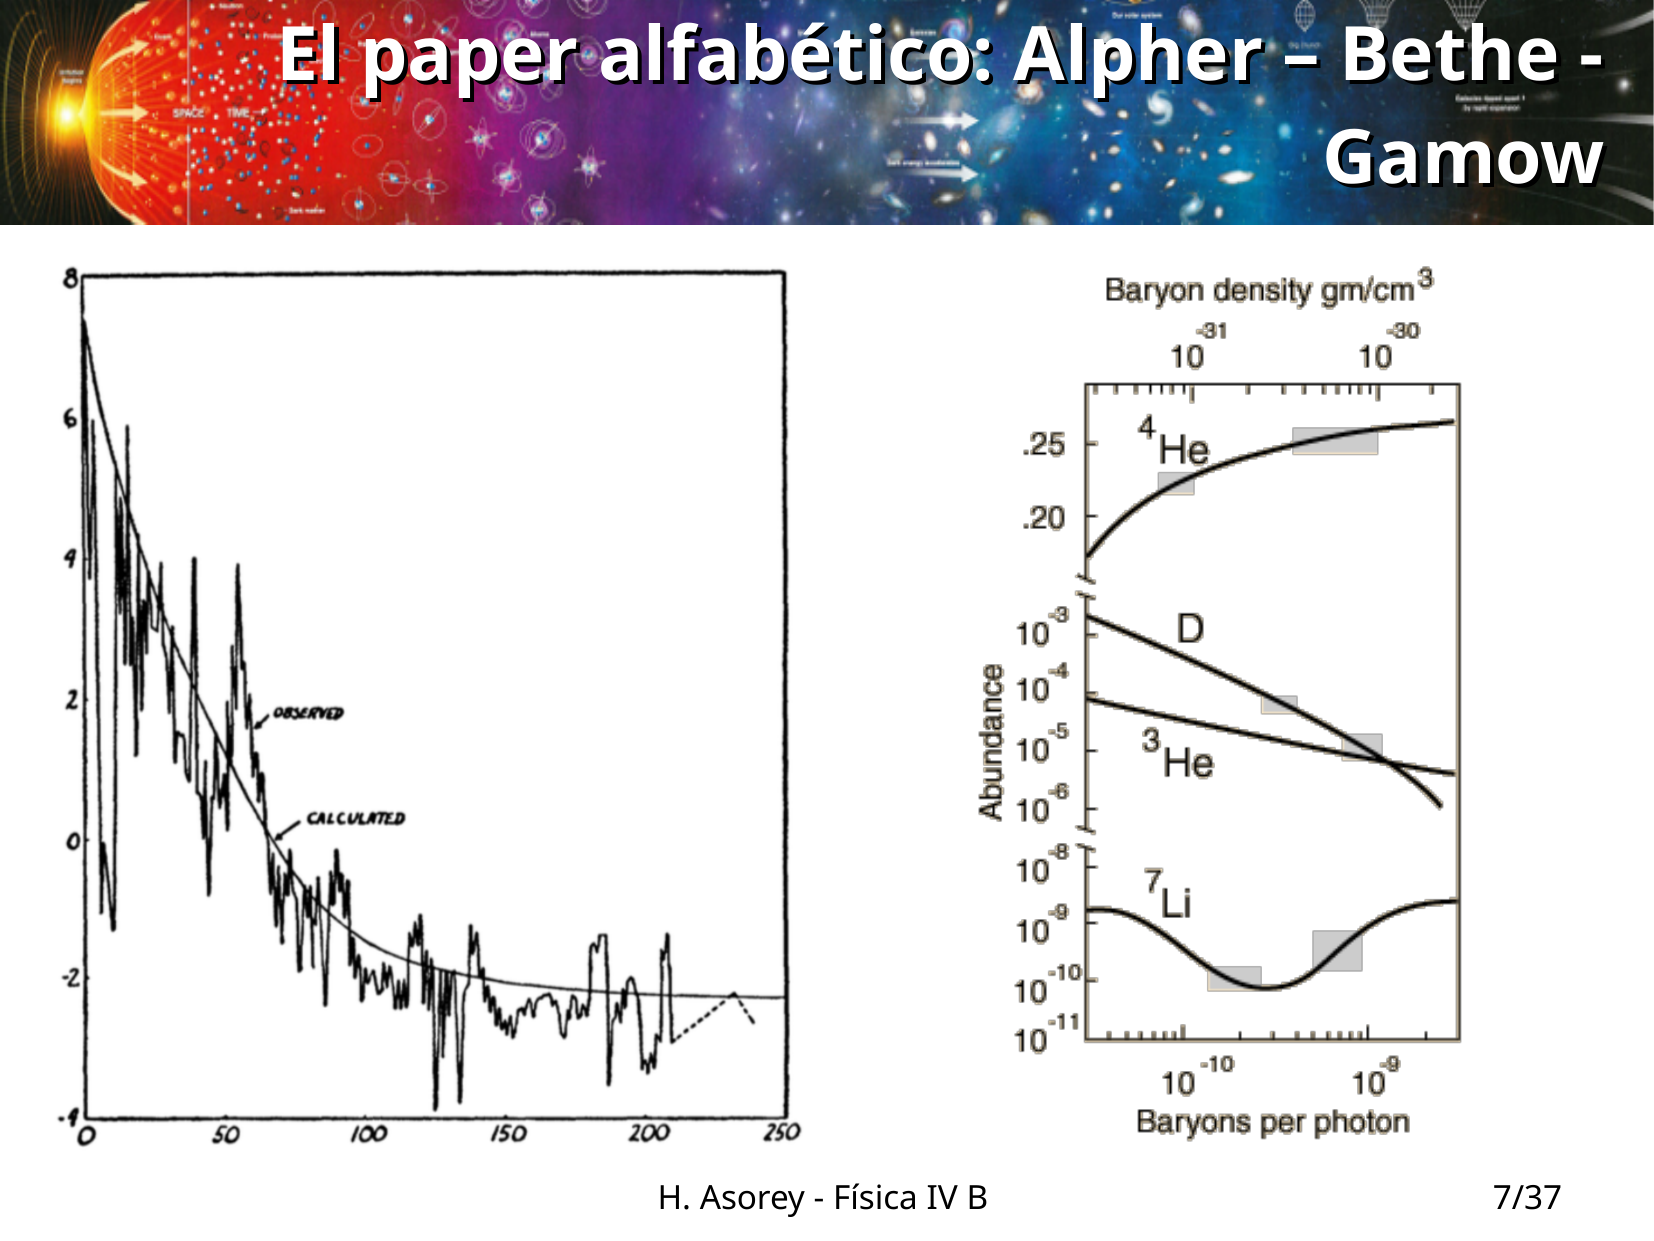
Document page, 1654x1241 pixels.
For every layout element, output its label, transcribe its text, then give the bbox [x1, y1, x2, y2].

picture [964, 254, 1486, 1156]
picture [0, 0, 1654, 225]
picture [46, 254, 805, 1156]
title El paper alfabético: Alpher – Bethe - Gamow [45, 15, 1606, 191]
